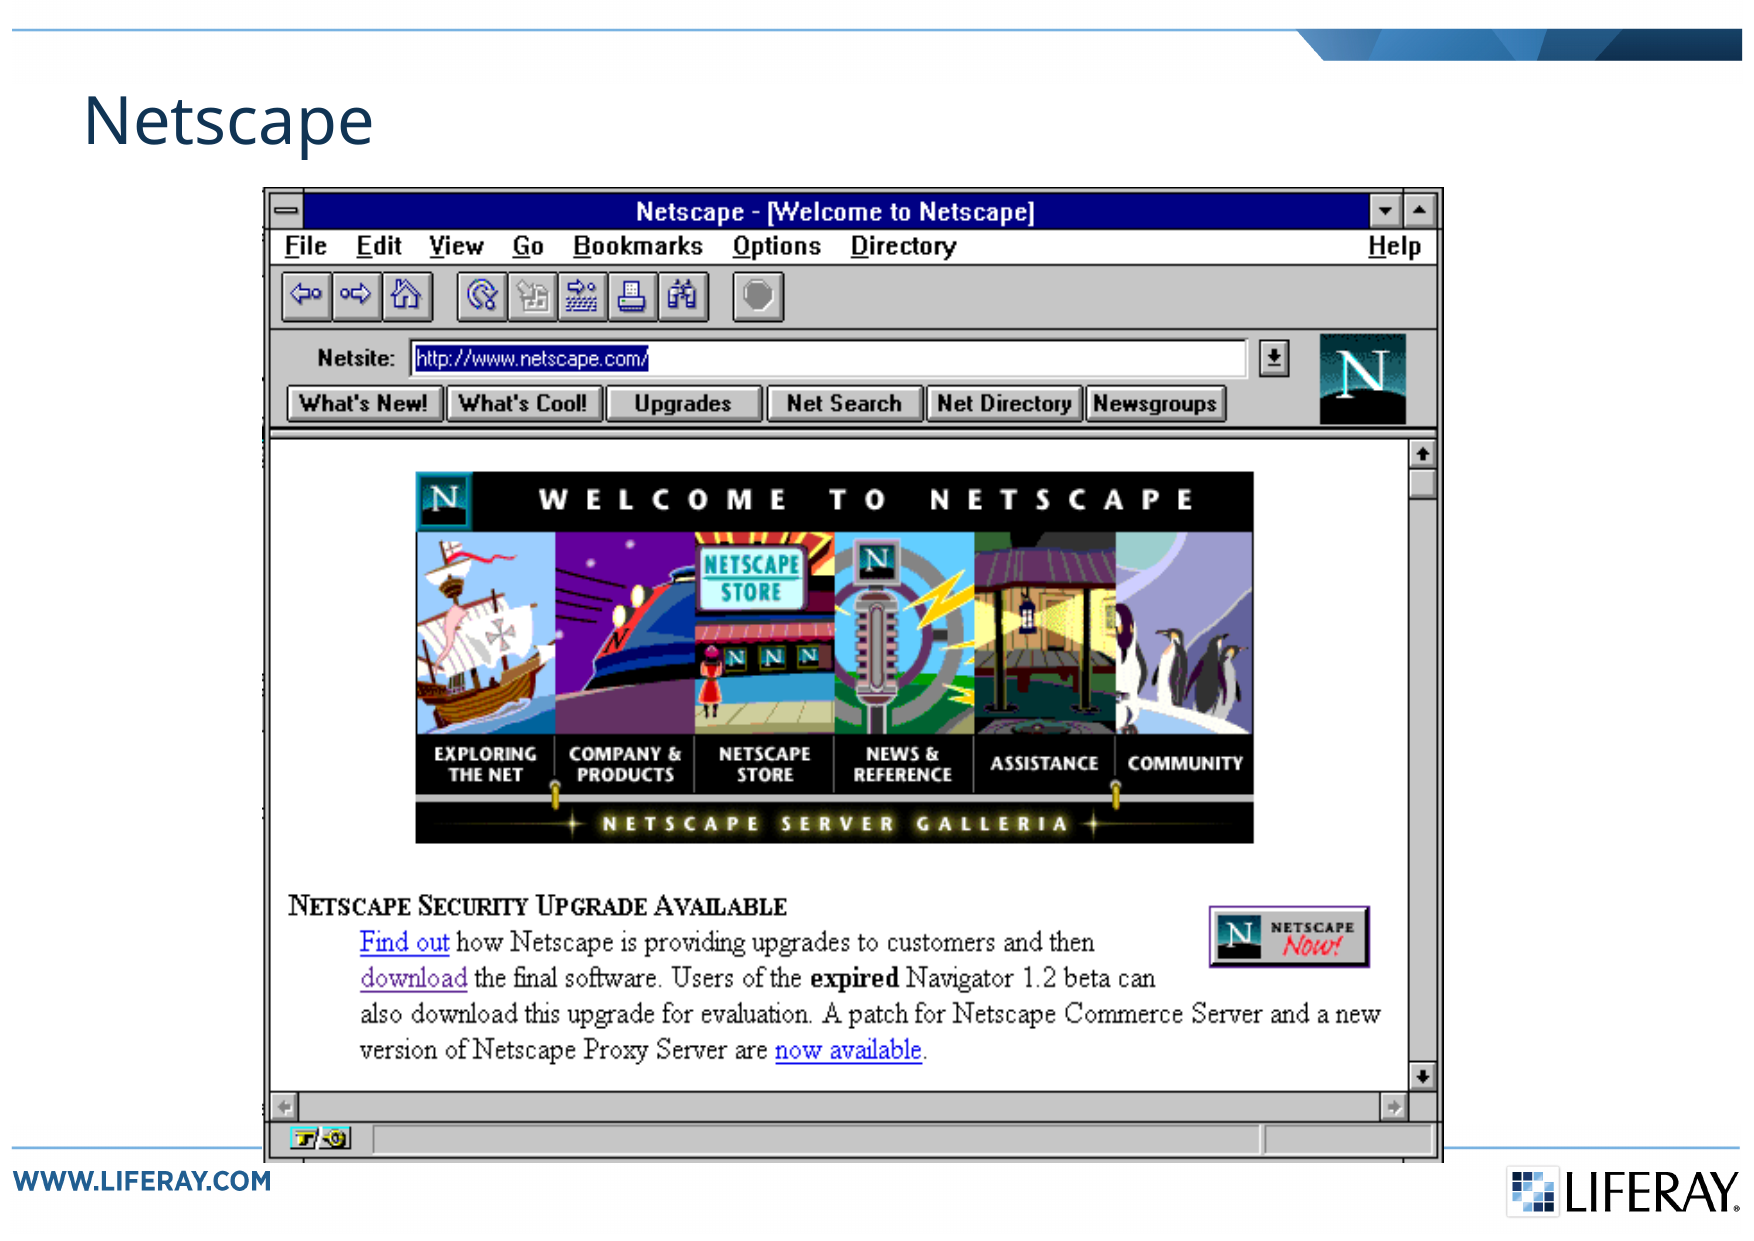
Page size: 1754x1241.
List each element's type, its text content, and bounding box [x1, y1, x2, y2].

picture [12, 0, 1743, 84]
title Netscape [82, 49, 1571, 188]
picture [10, 187, 1741, 1234]
